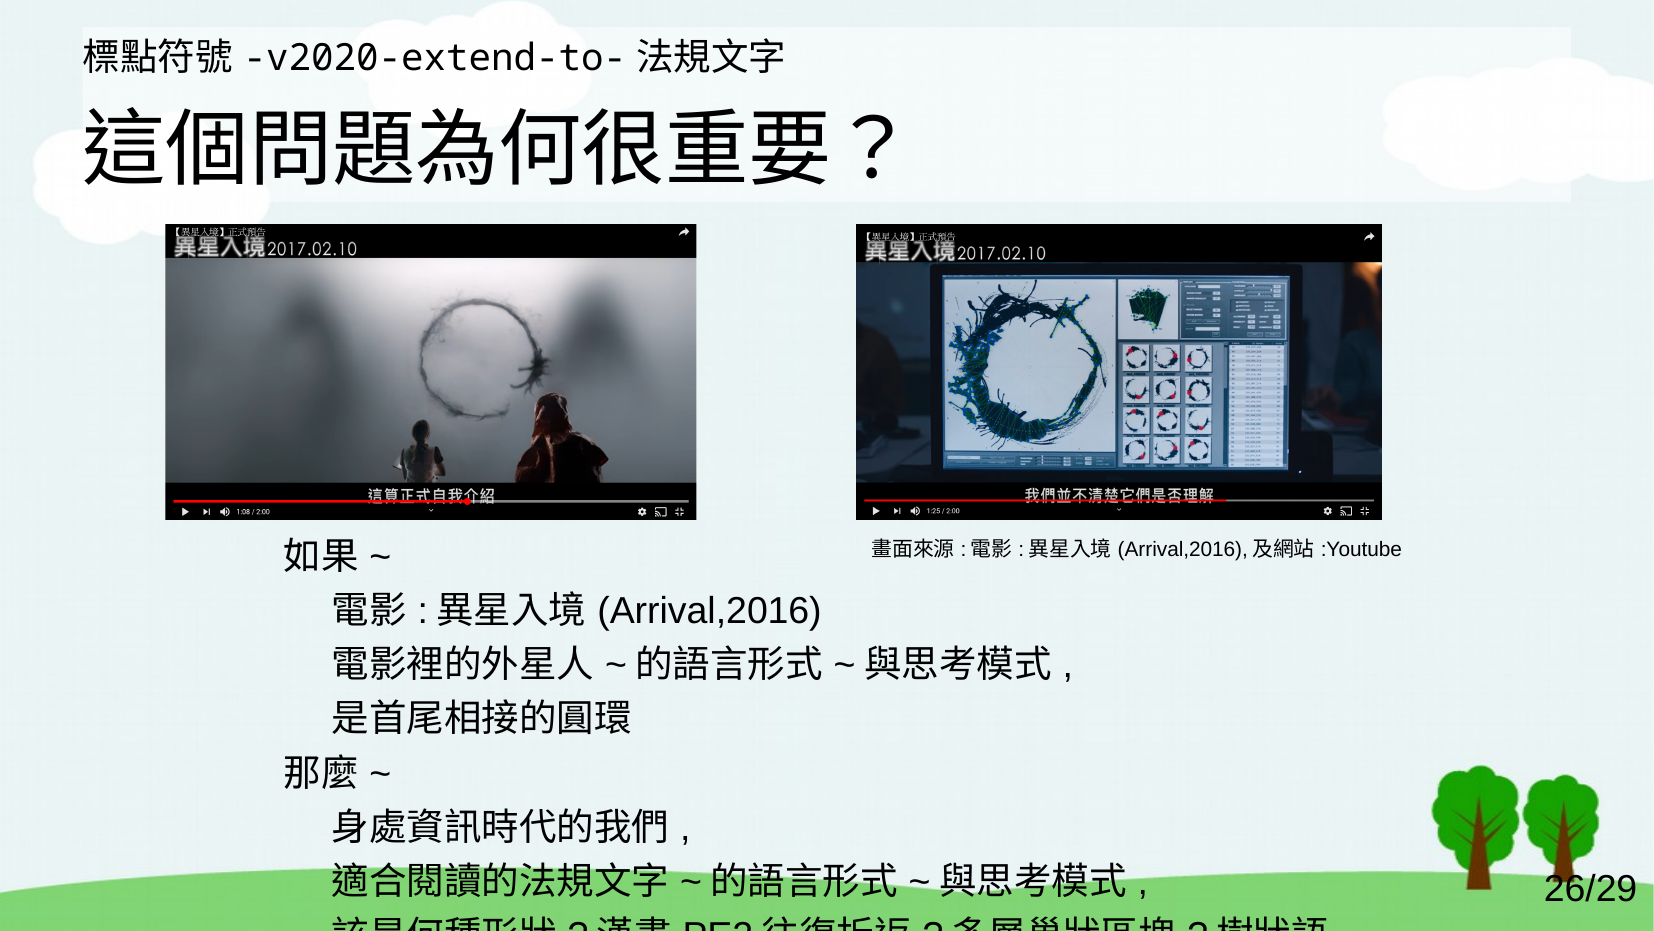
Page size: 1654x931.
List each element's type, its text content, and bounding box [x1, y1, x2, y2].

title 標點符號-v2020-extend-to-法規文字 這個問題為何很重要？ [82, 37, 1571, 193]
picture [0, 0, 1654, 931]
picture [490, 921, 496, 931]
picture [689, 925, 701, 931]
text_box [437, 596, 467, 662]
picture [996, 920, 1018, 924]
text_box 畫面來源:電影:異星入境(Arrival,2016),及網站:Youtube [856, 524, 1430, 567]
picture [1117, 925, 1126, 930]
text_box <編號>/29 [1192, 860, 1653, 931]
text_box 如果~ 電影:異星入境(Arrival,2016) 電影裡的外星人~的語言形式~與思考模式, 是首尾相接的圓環 那麼~ 身處資訊時代的我們, 適合閱讀的法規文字~的語言形式~與思考模式, 該是何種形狀?漢書PE2往復折返?多層巢狀區塊?樹狀語意? [283, 525, 1382, 858]
picture [964, 922, 976, 928]
